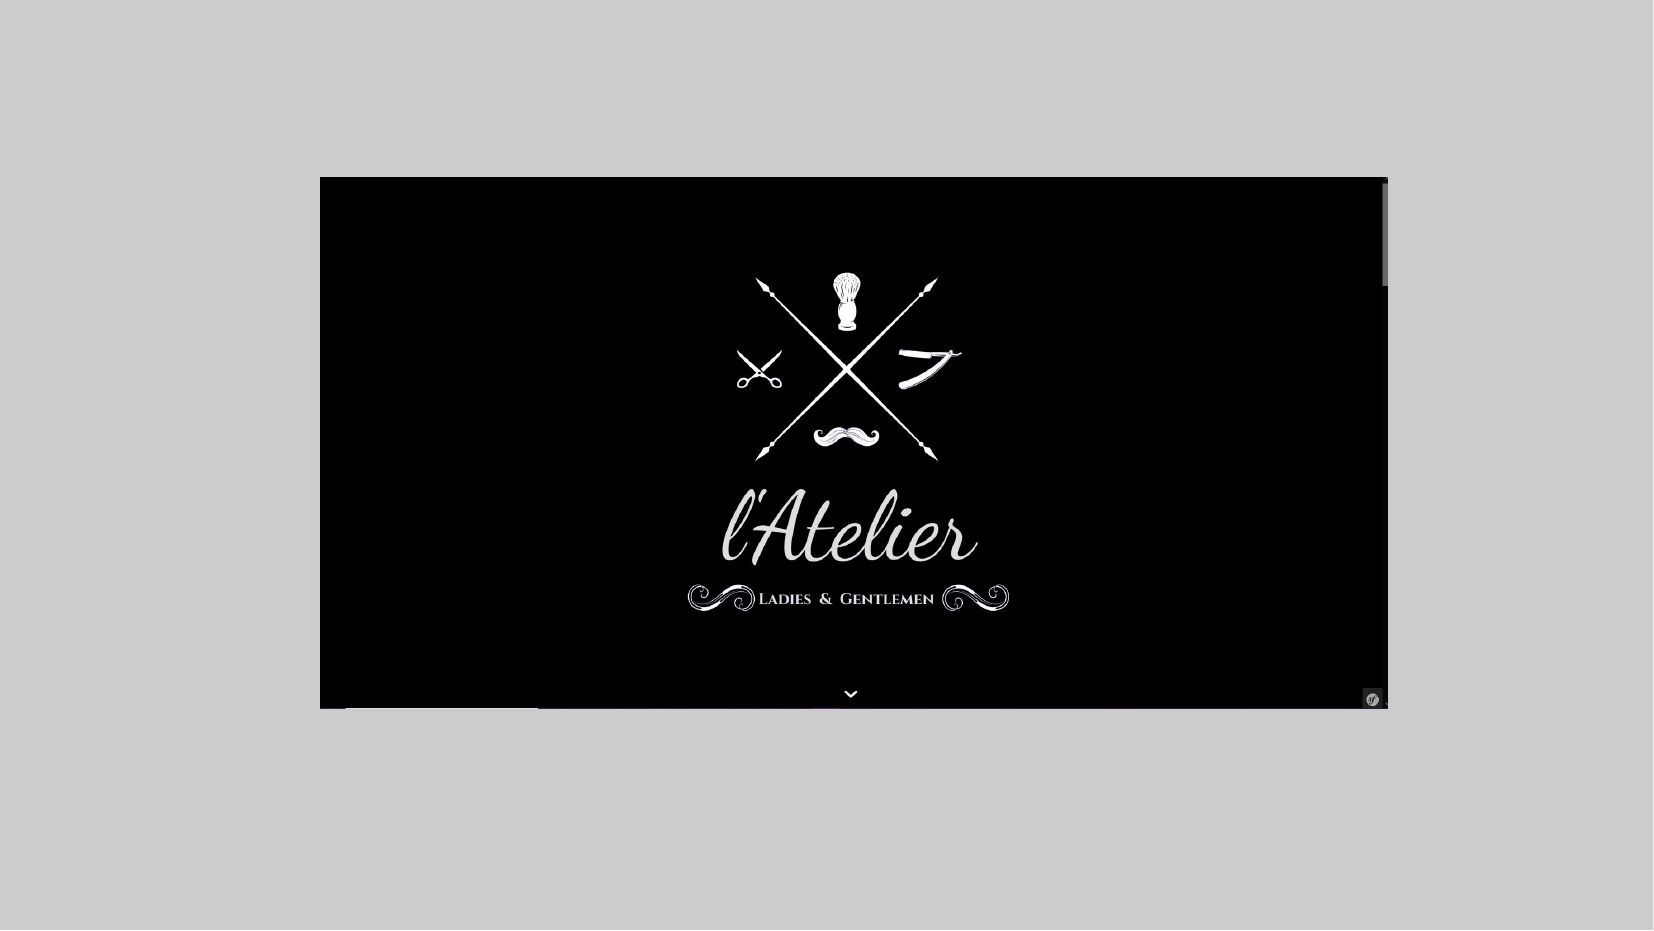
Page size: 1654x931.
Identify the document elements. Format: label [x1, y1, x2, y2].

picture [320, 177, 1388, 709]
